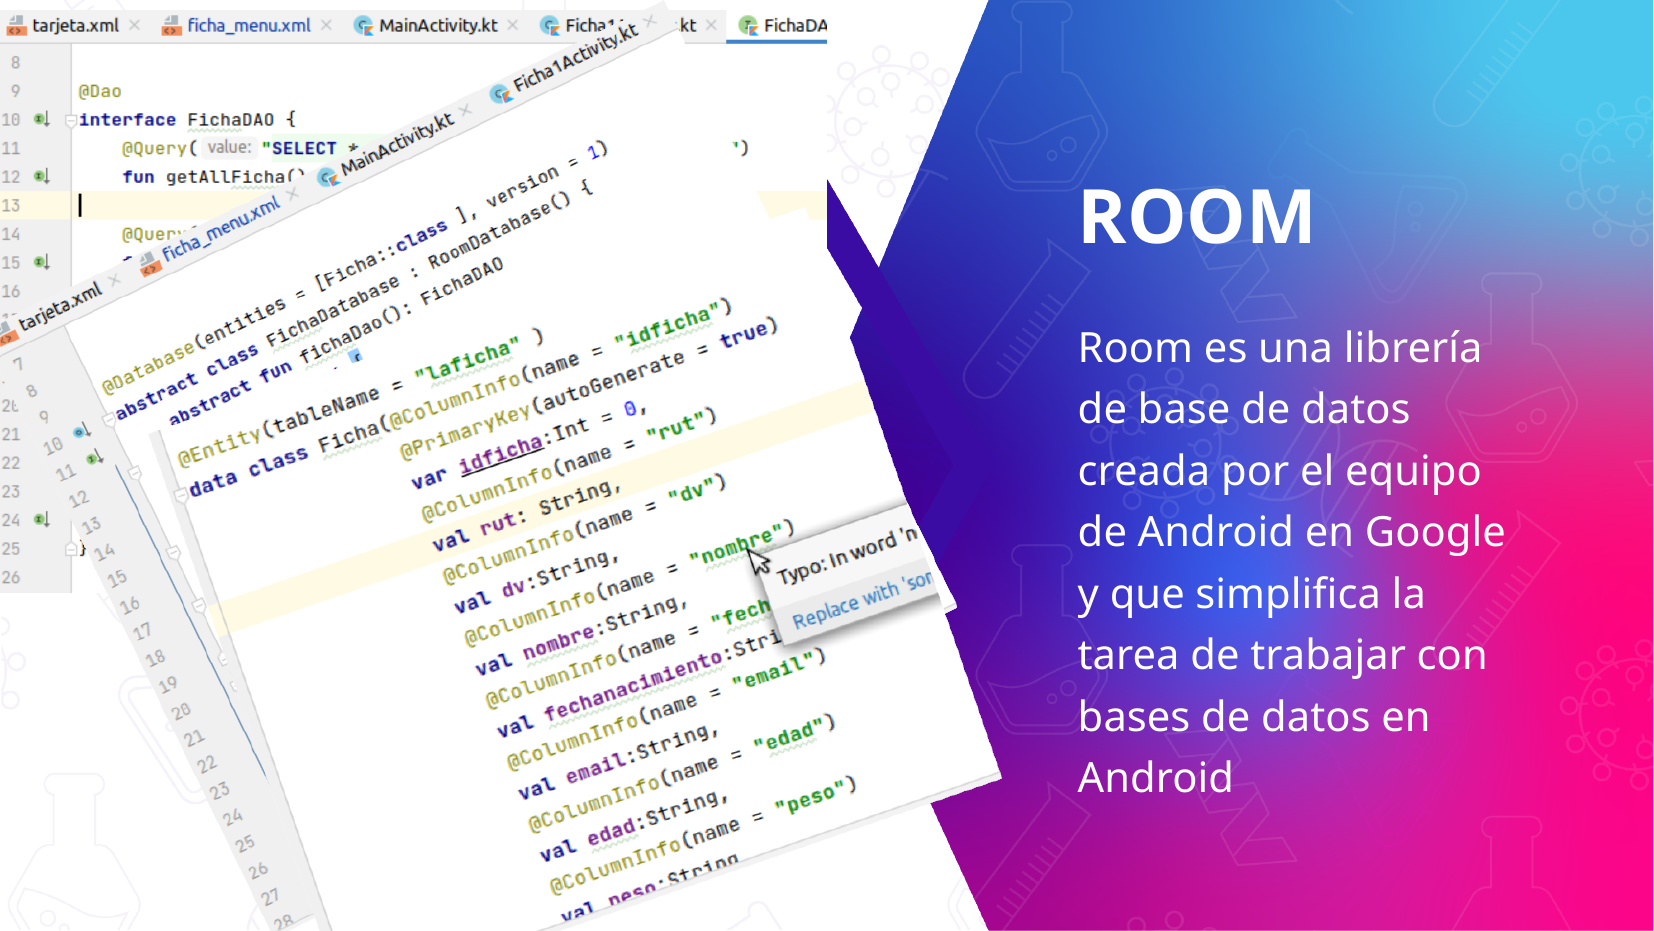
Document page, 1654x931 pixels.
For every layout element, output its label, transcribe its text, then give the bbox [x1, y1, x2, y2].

picture [0, 0, 1654, 931]
text_box ROOM [1062, 147, 1640, 257]
text_box Room es una librería de base de datos creada por el equipo de Android en Google y que simplifica la tarea de trabajar con bases de datos en Android [1062, 305, 1536, 739]
